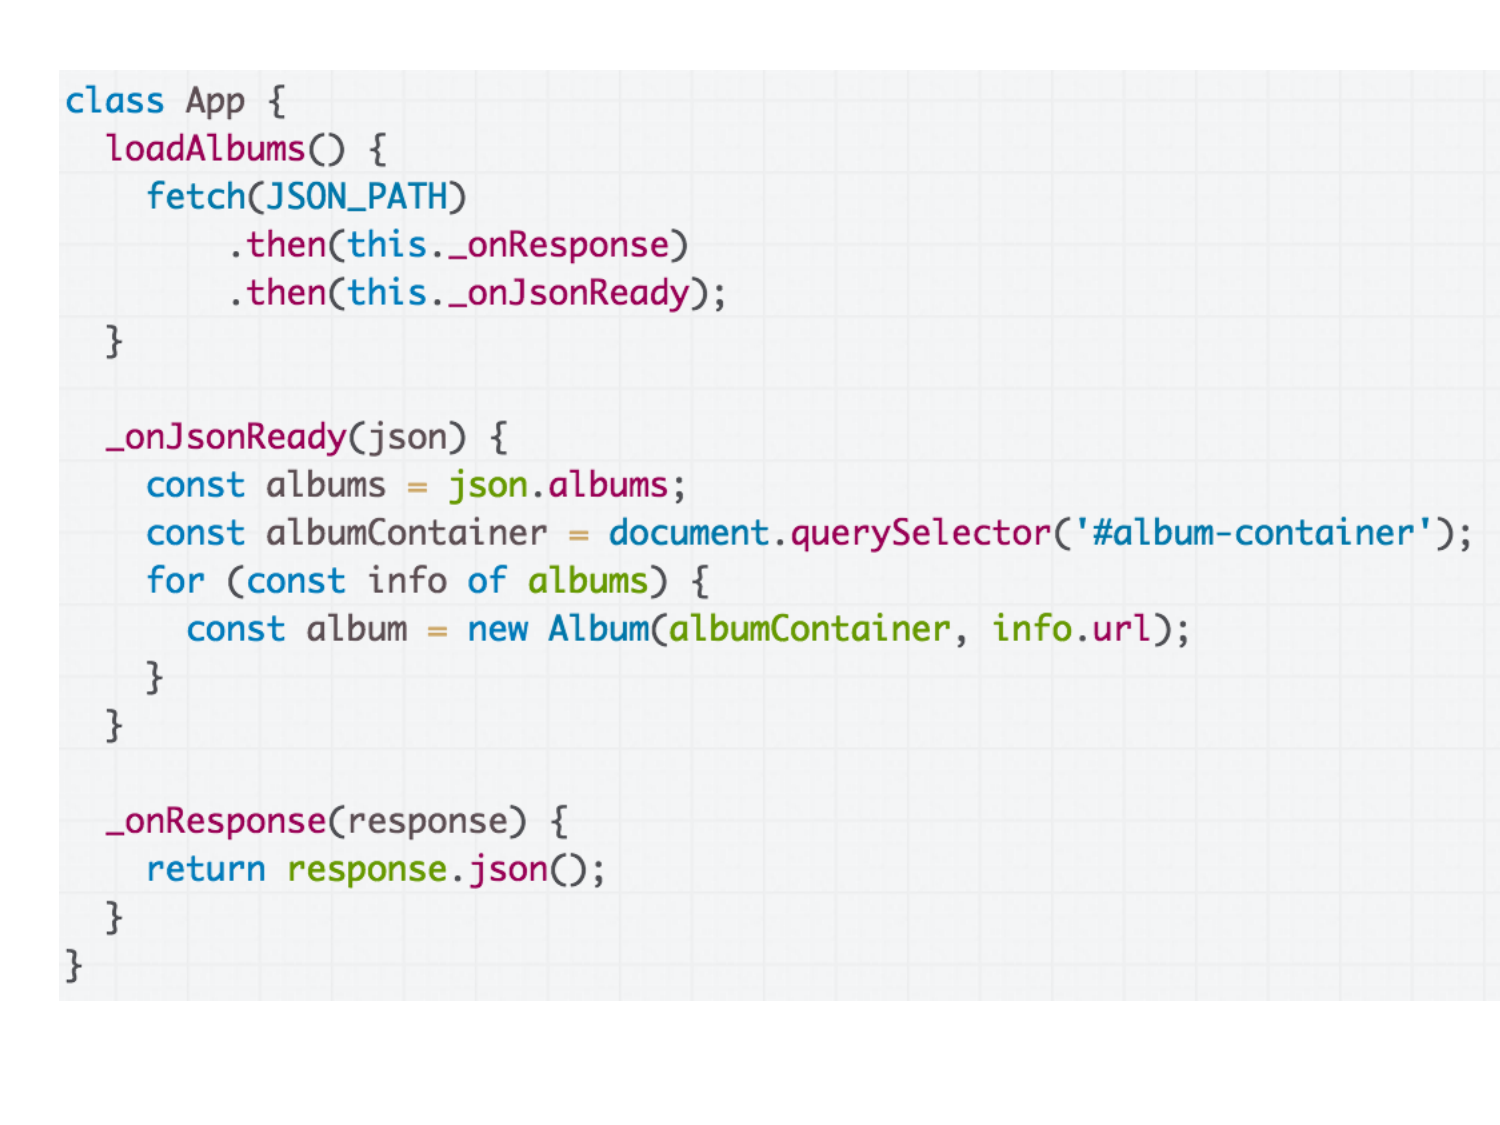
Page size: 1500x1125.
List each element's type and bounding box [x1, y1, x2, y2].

picture [59, 70, 1500, 1001]
